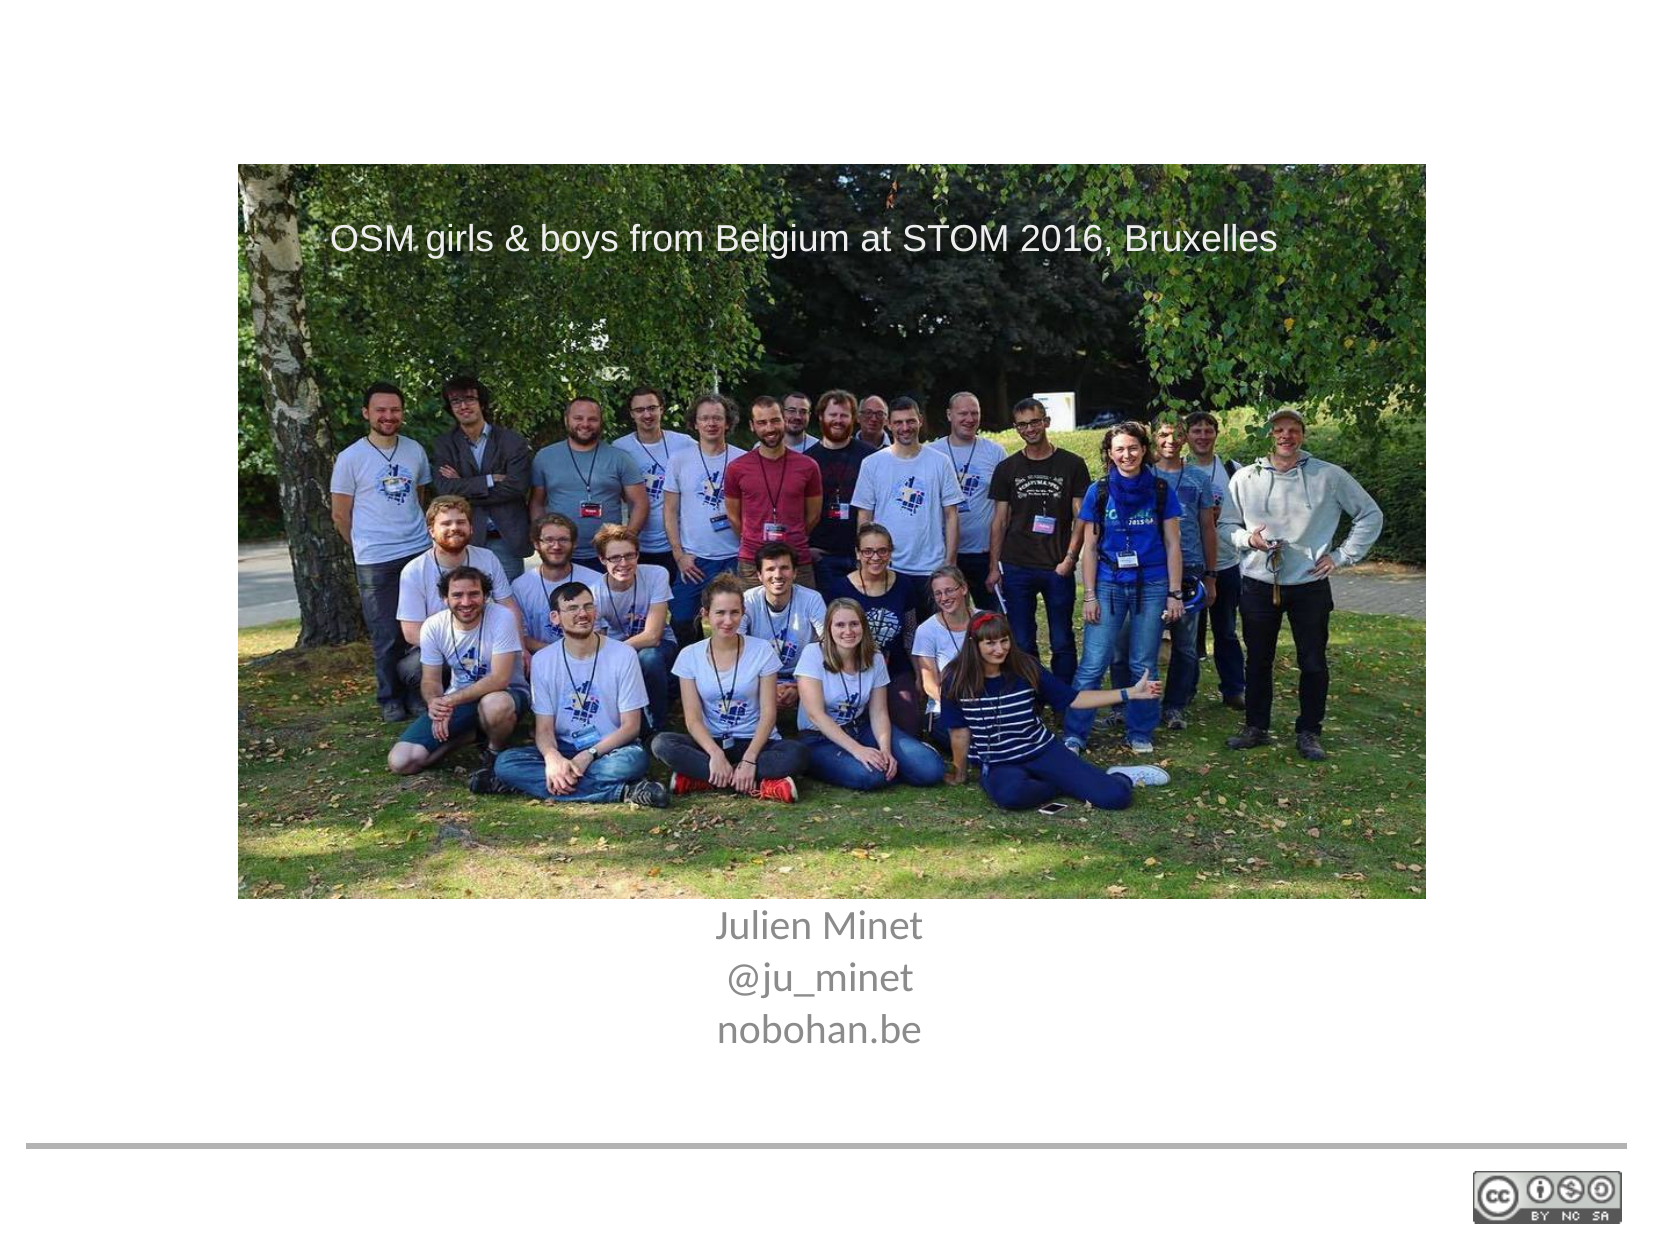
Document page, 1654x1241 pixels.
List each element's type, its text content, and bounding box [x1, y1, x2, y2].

text_box Julien Minet @ju_minet nobohan.be [405, 901, 1234, 1141]
text_box OSM girls & boys from Belgium at STOM 2016, Bruxelles [315, 210, 1336, 309]
picture [238, 164, 1426, 899]
